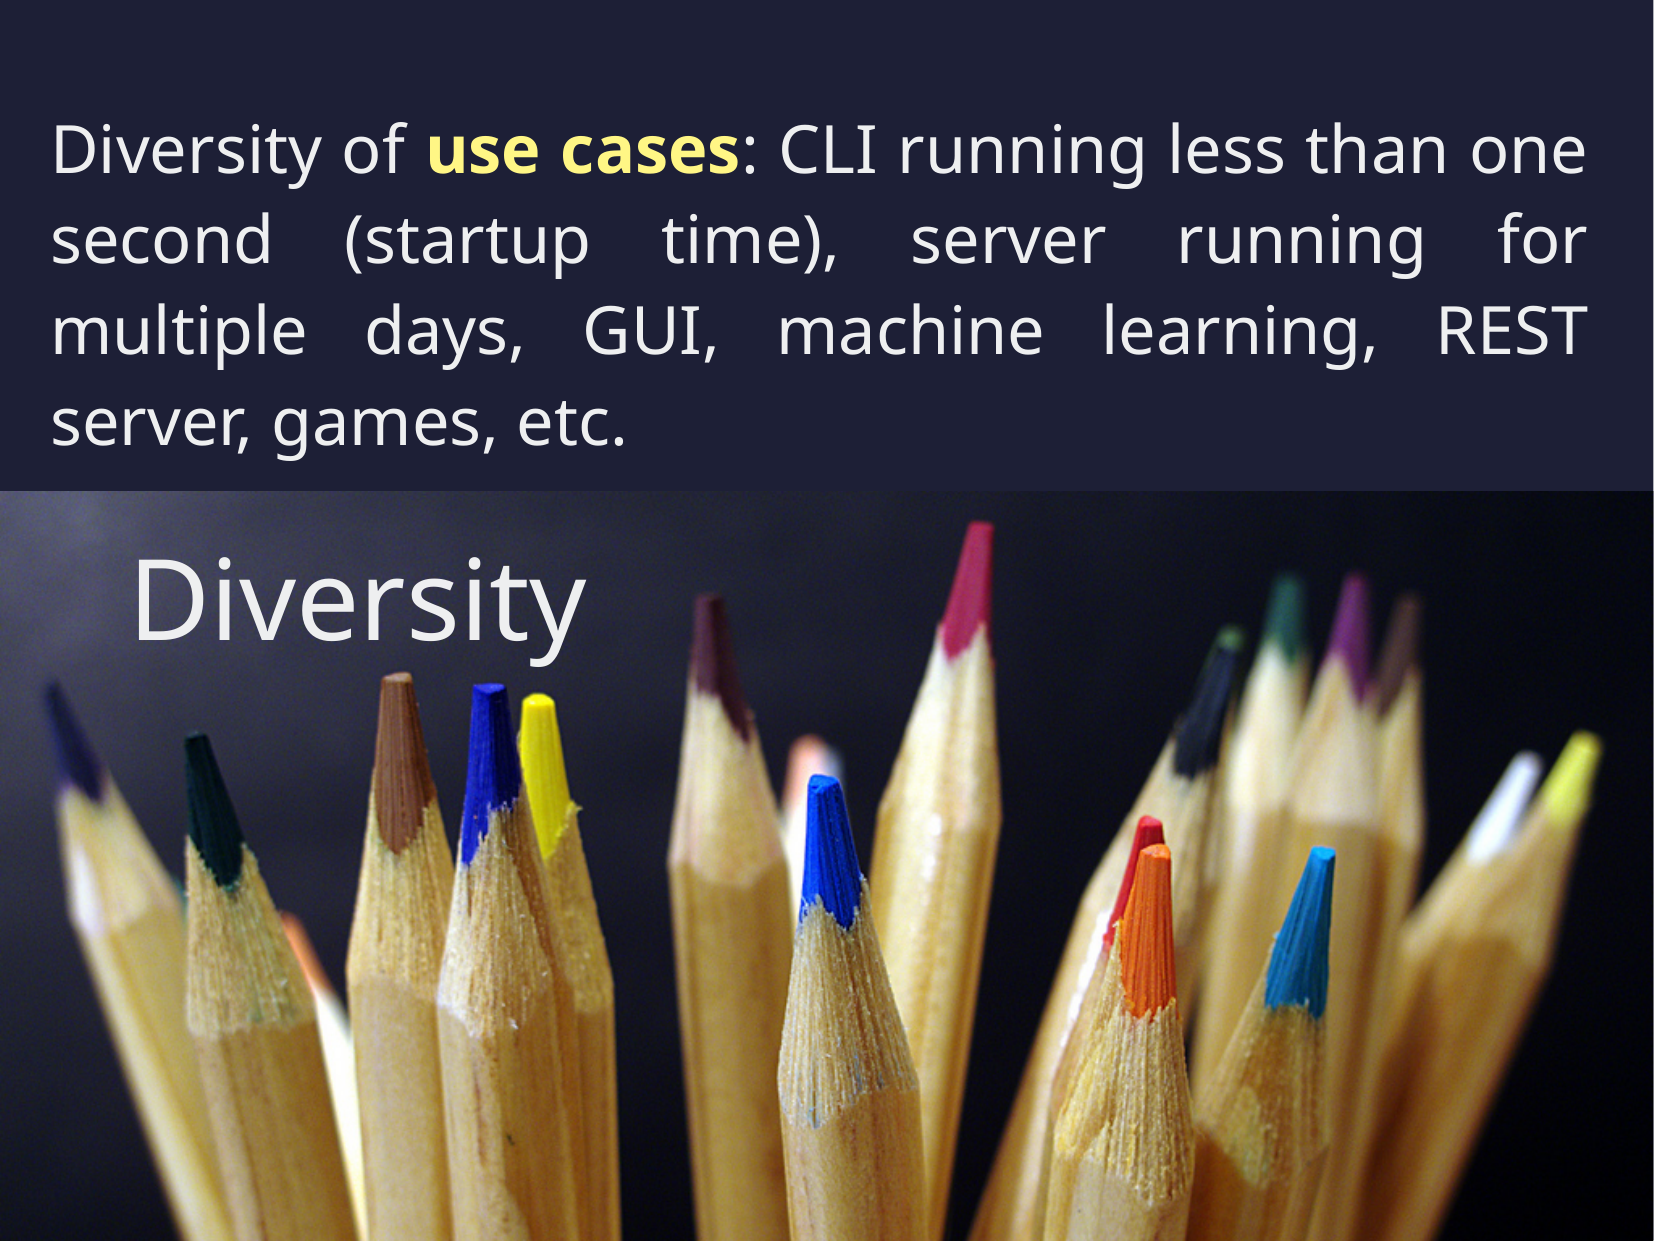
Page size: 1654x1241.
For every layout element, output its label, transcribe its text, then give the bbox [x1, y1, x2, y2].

picture [0, 491, 1654, 1241]
text_box Diversity of use cases: CLI running less than one second (startup time), server running for multiple days, GUI, machine learning, REST server, games, etc. [35, 94, 1613, 555]
text_box Diversity [113, 512, 650, 653]
